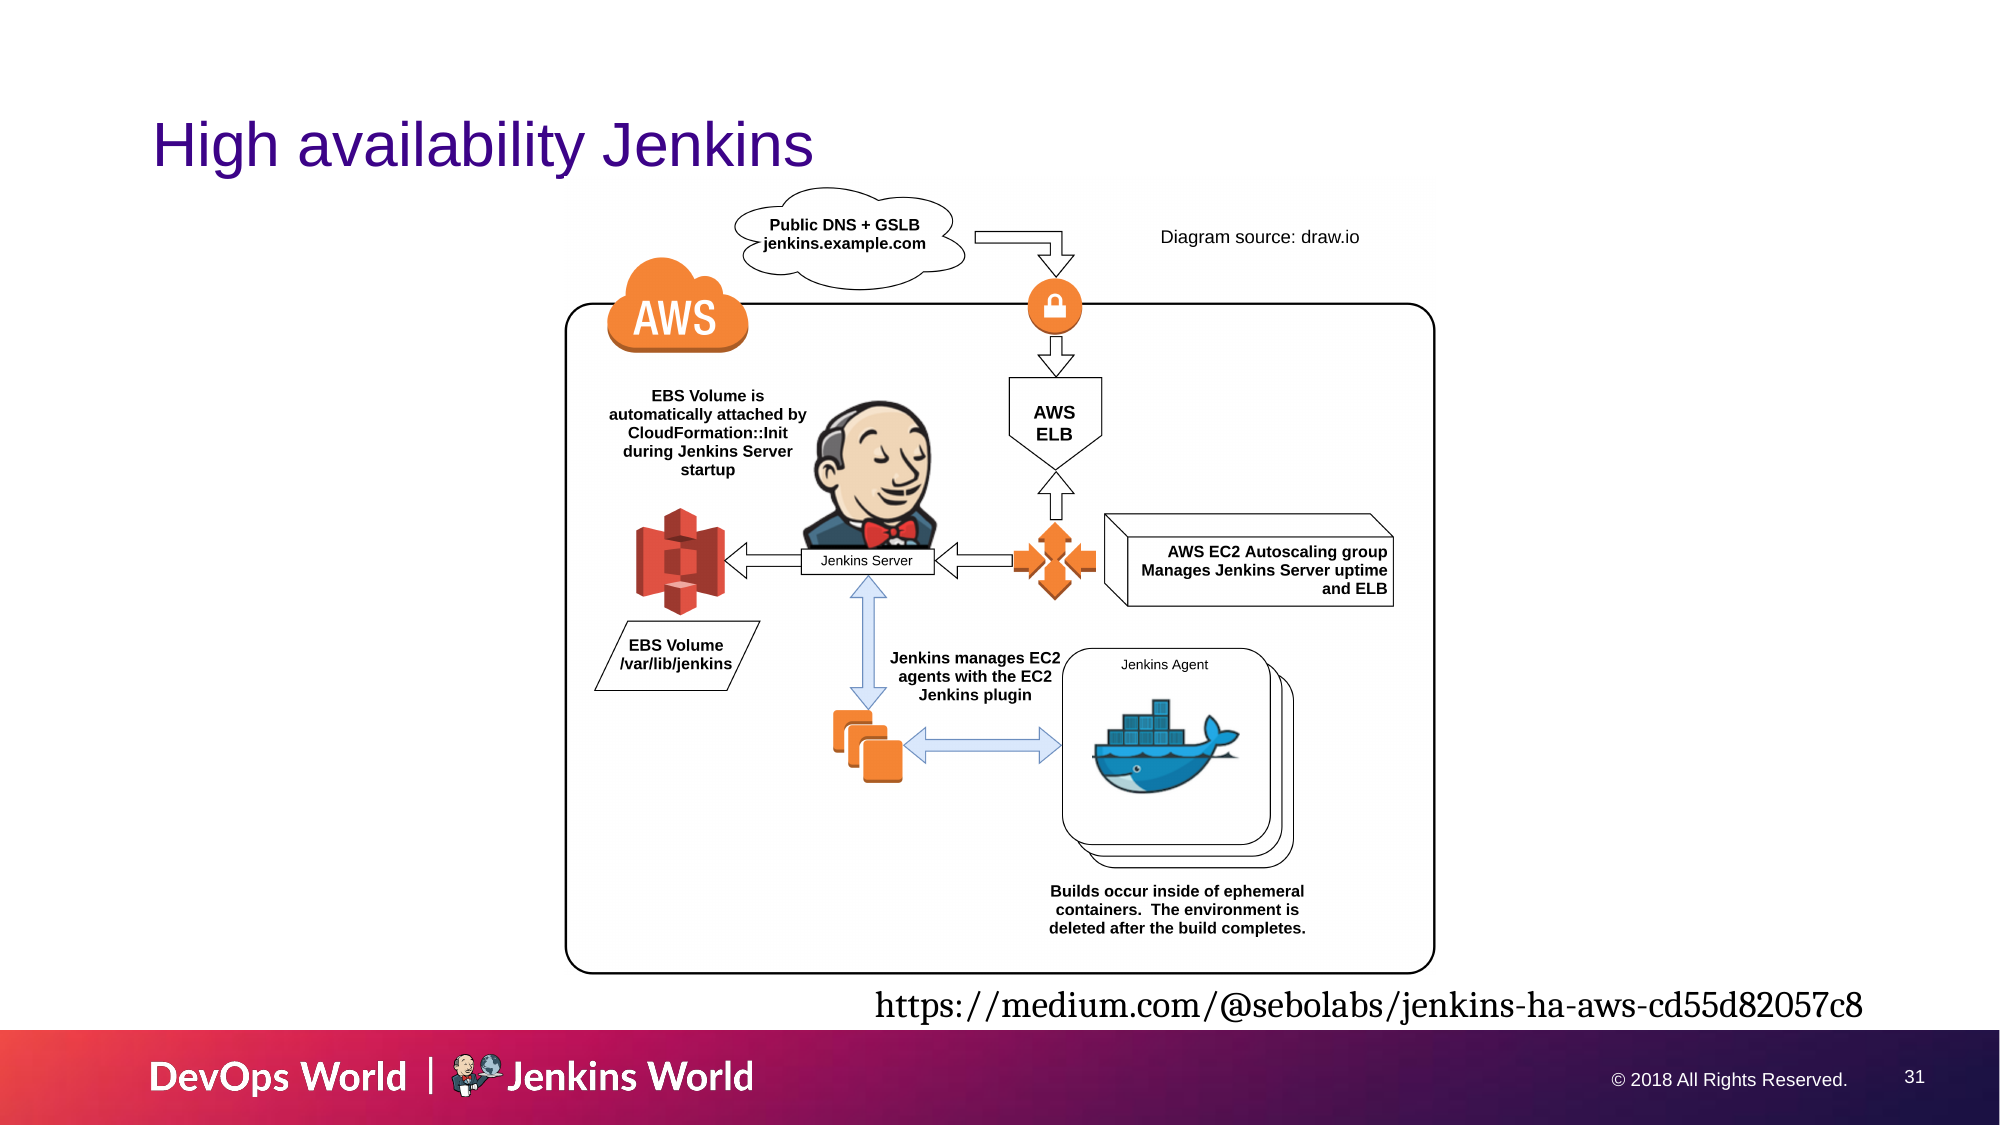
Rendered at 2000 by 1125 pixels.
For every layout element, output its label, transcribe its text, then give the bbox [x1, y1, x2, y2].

picture [0, 1030, 2000, 1125]
picture [564, 176, 1436, 976]
title High availability Jenkins [152, 60, 1848, 181]
text_box https://medium.com/@sebolabs/jenkins-ha-aws-cd55d82057c8 [860, 976, 1936, 1079]
